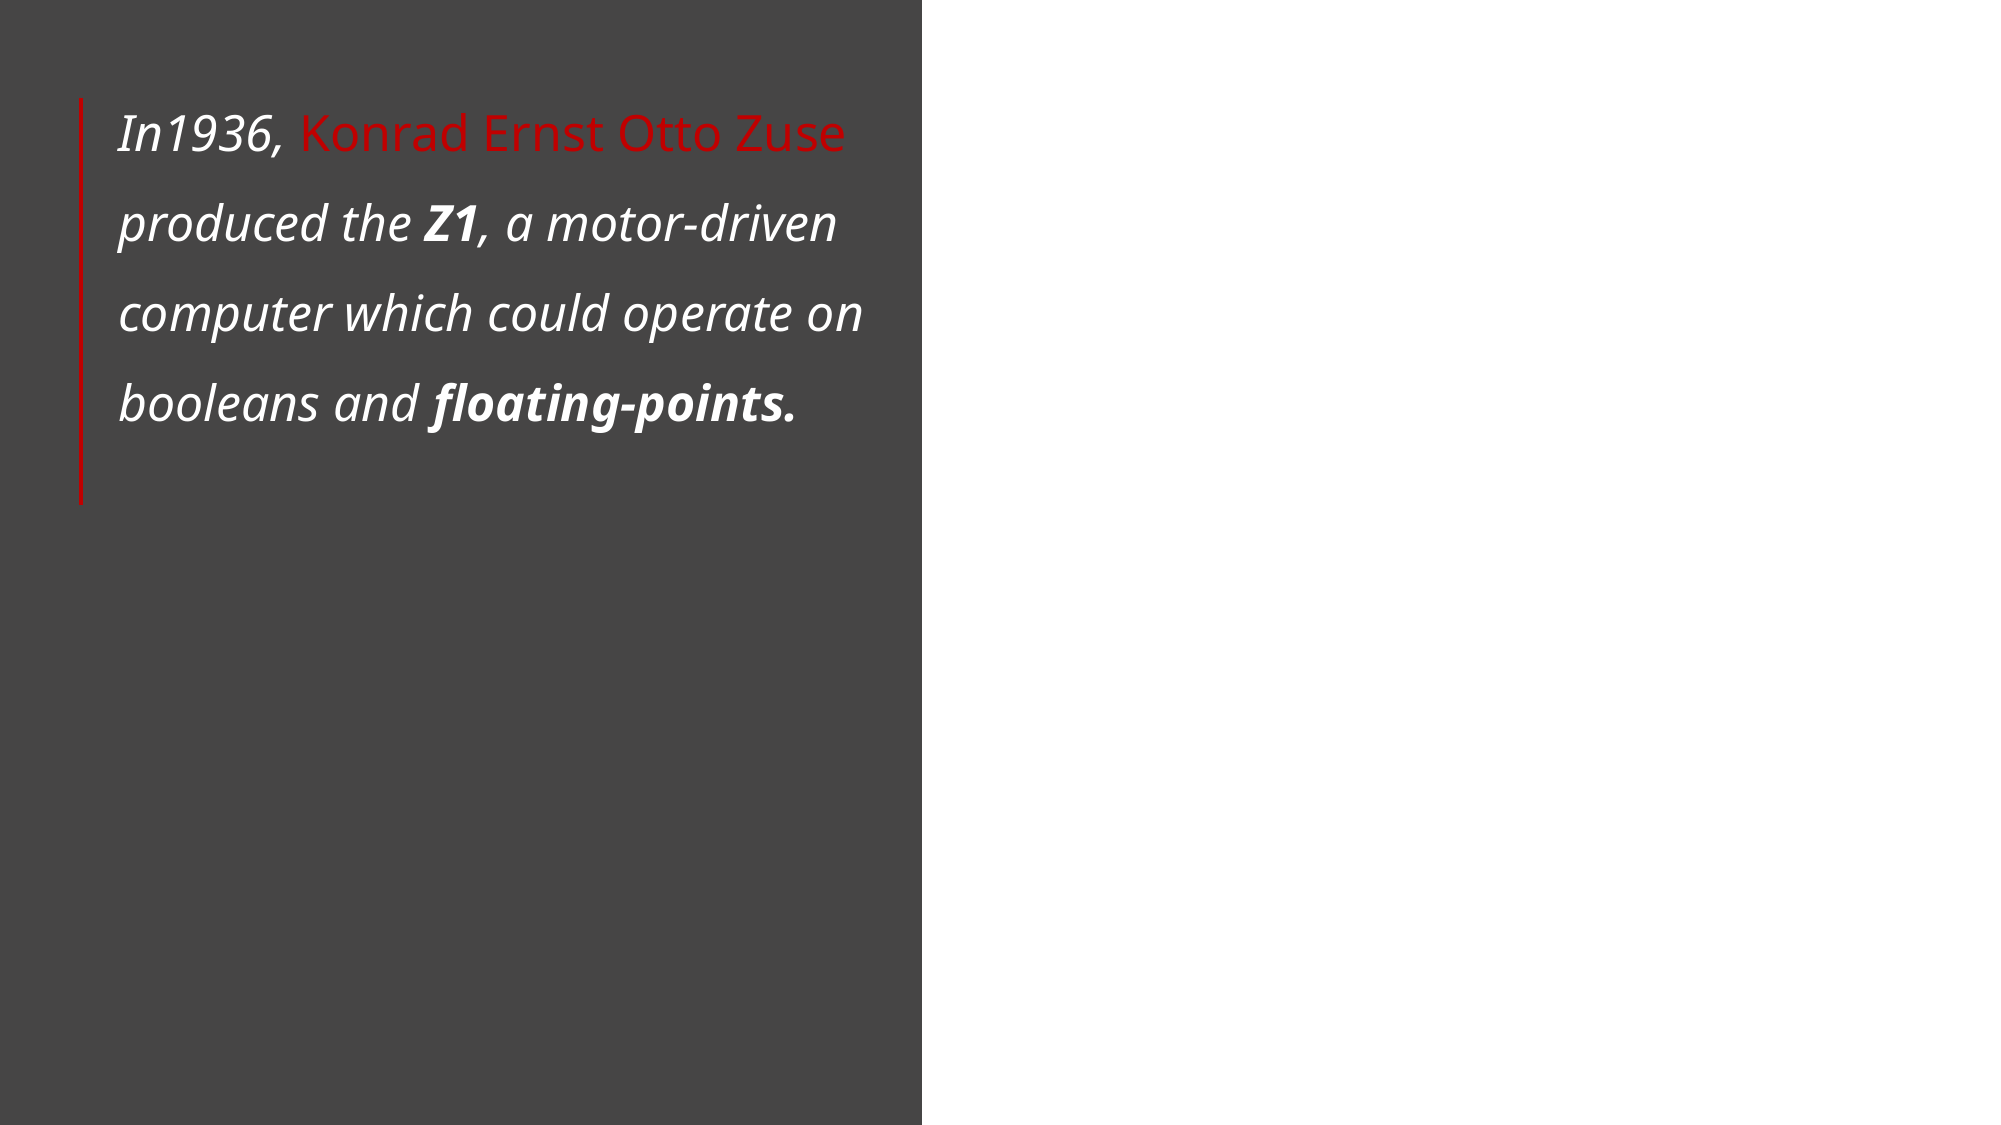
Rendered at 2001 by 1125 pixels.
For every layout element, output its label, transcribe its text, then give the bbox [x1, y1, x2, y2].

text_box In1936, Konrad Ernst Otto Zuse produced the Z1, a motor-driven computer which could operate on booleans and floating-points. [103, 64, 888, 523]
text_box [0, 0, 922, 1125]
